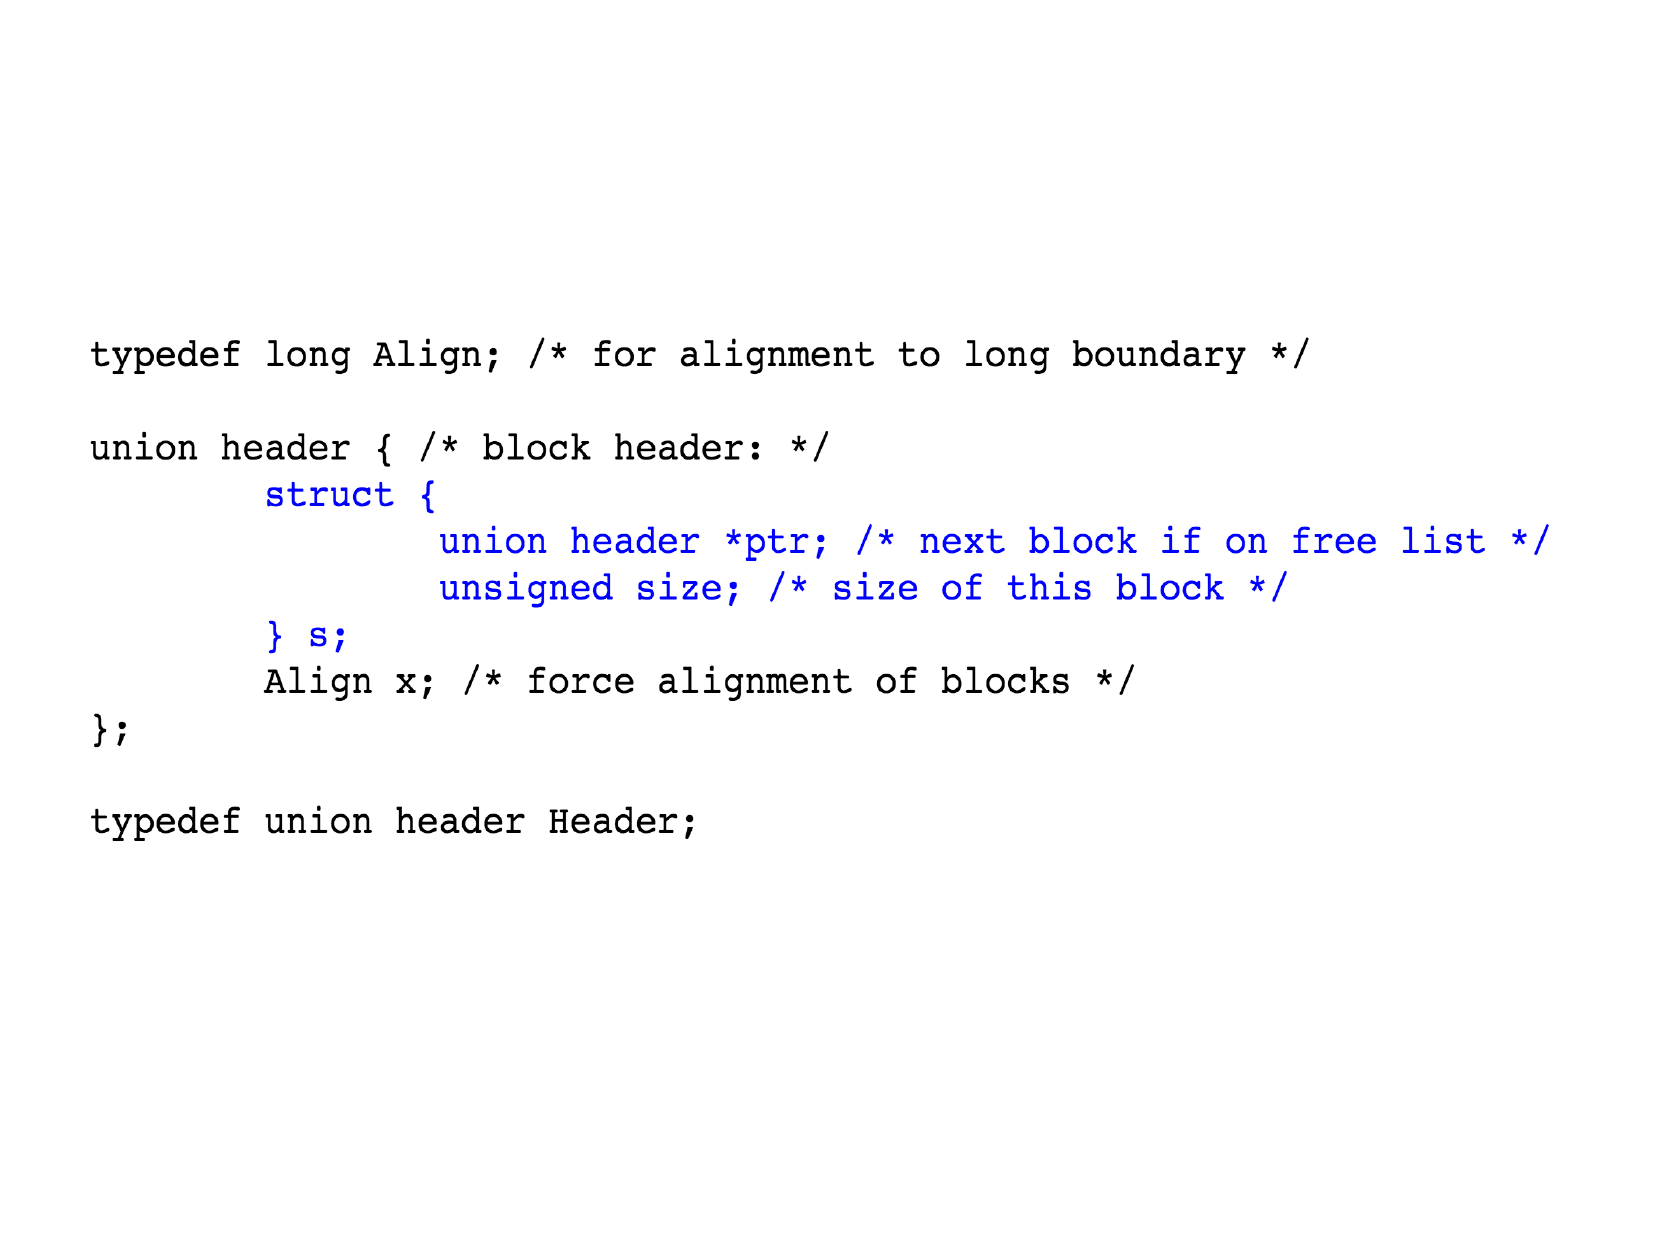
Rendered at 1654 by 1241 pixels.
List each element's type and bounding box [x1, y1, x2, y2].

picture [82, 330, 1571, 871]
